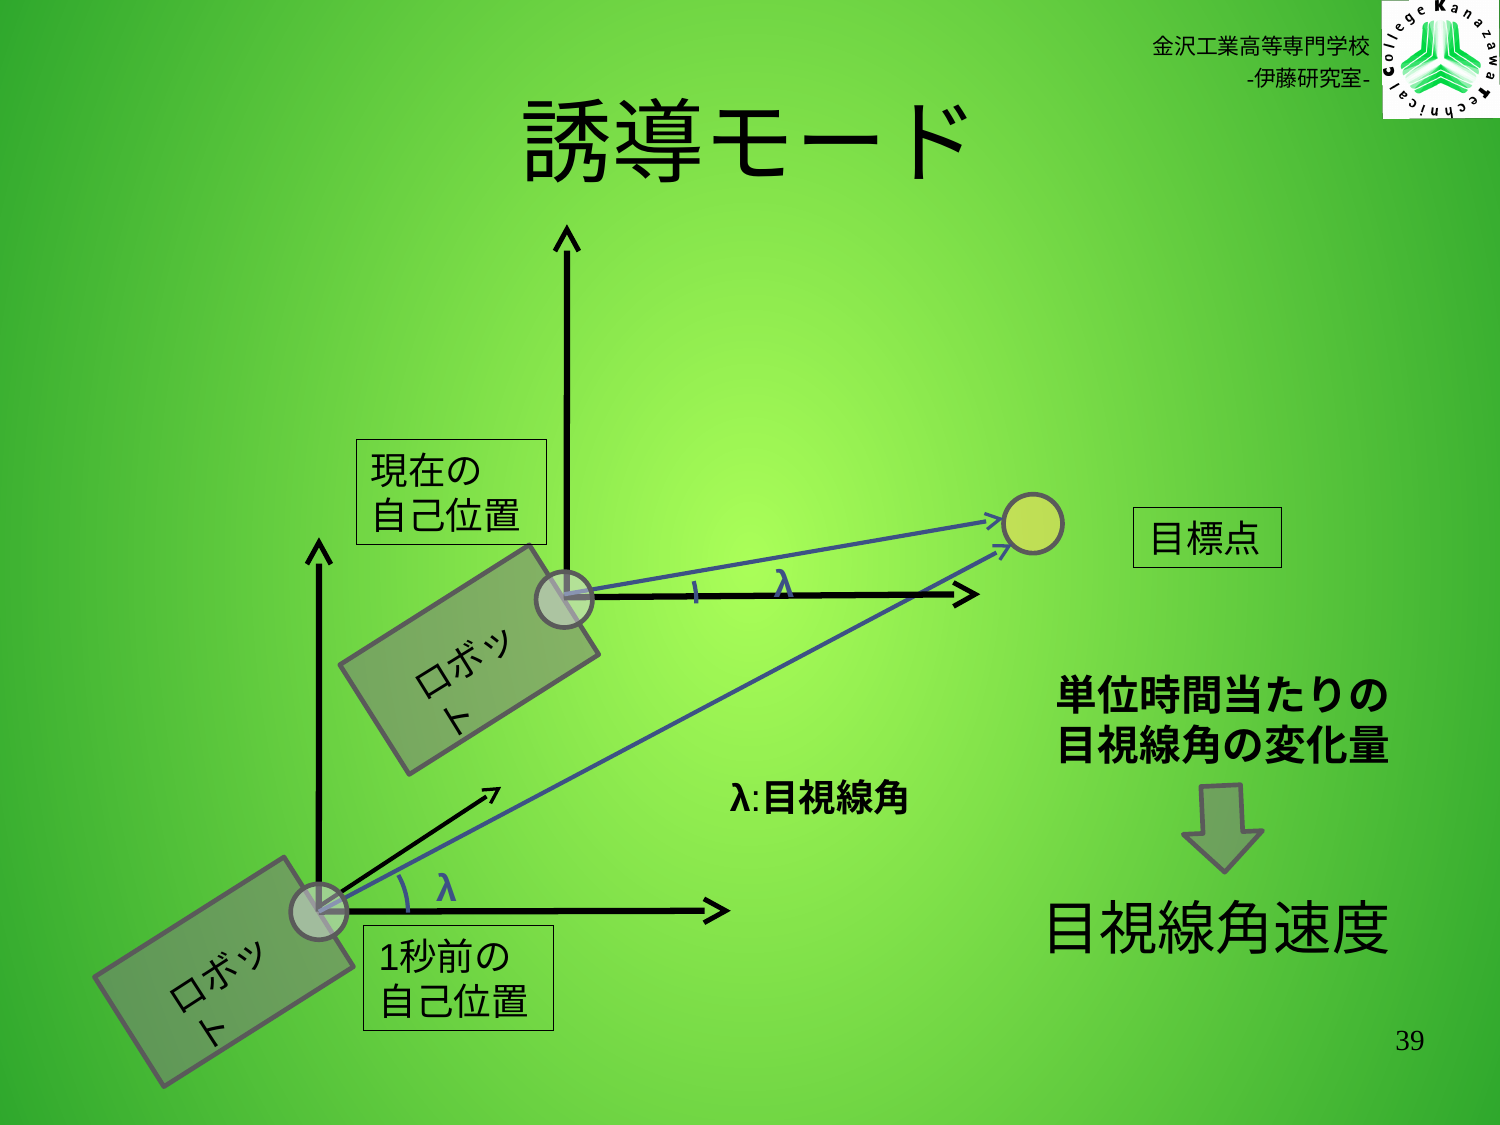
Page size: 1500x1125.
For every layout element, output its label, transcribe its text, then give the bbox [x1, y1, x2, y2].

text_box [1183, 784, 1263, 873]
text_box 目視線角速度 [1026, 883, 1406, 969]
text_box [94, 857, 354, 1087]
text_box 単位時間当たりの 目視線角の変化量 [1041, 661, 1418, 777]
text_box 現在の 自己位置 [356, 439, 547, 545]
picture [1382, 0, 1500, 118]
text_box λ [758, 552, 810, 613]
text_box 1秒前の自己位置 [363, 925, 554, 1031]
text_box [1003, 494, 1063, 554]
text_box ロボット [143, 903, 305, 1037]
text_box 目標点 [1133, 507, 1282, 568]
text_box λ [421, 857, 472, 917]
text_box ロボット [388, 591, 551, 724]
title 誘導モード [75, 42, 1426, 229]
text_box λ:目視線角 [715, 766, 964, 827]
text_box [339, 545, 599, 775]
